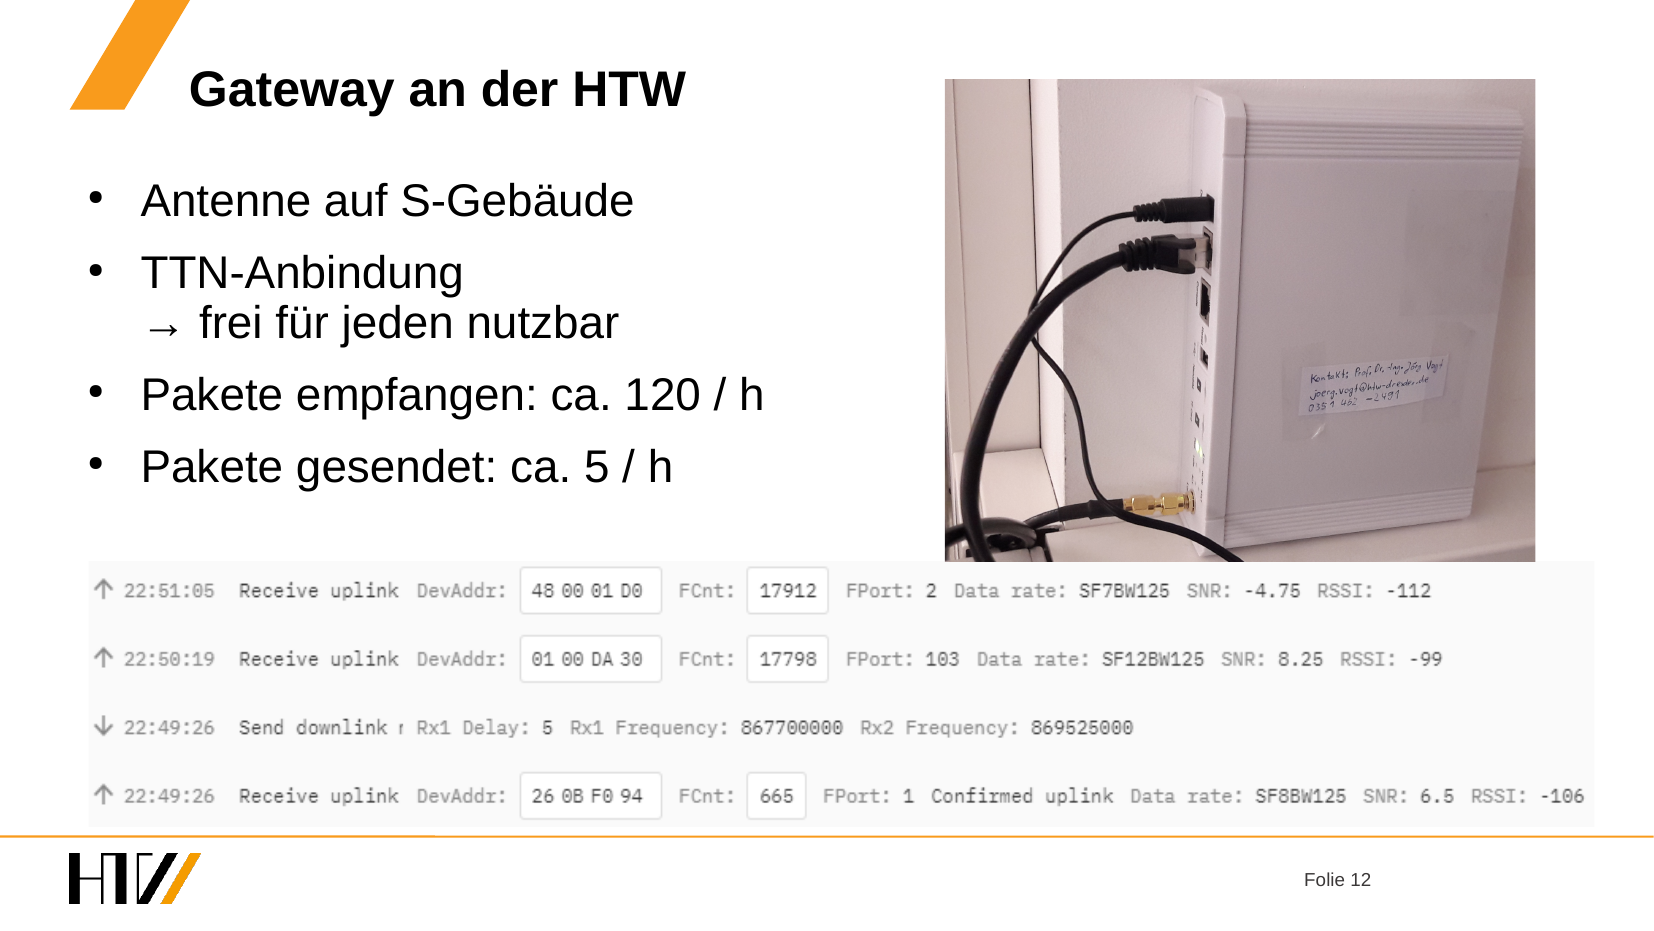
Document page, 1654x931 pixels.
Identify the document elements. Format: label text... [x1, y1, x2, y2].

list Antenne auf S-Gebäude TTN-Anbindung → frei für jeden nutzbar Pakete empfangen: ca. 120 / h Pakete gesendet: ca. 5 / h [69, 177, 857, 562]
picture [88, 79, 1595, 827]
picture [69, 853, 201, 904]
slide_number Folie <Foliennummer> [1281, 853, 1395, 904]
title Gateway an der HTW [188, 32, 1574, 118]
